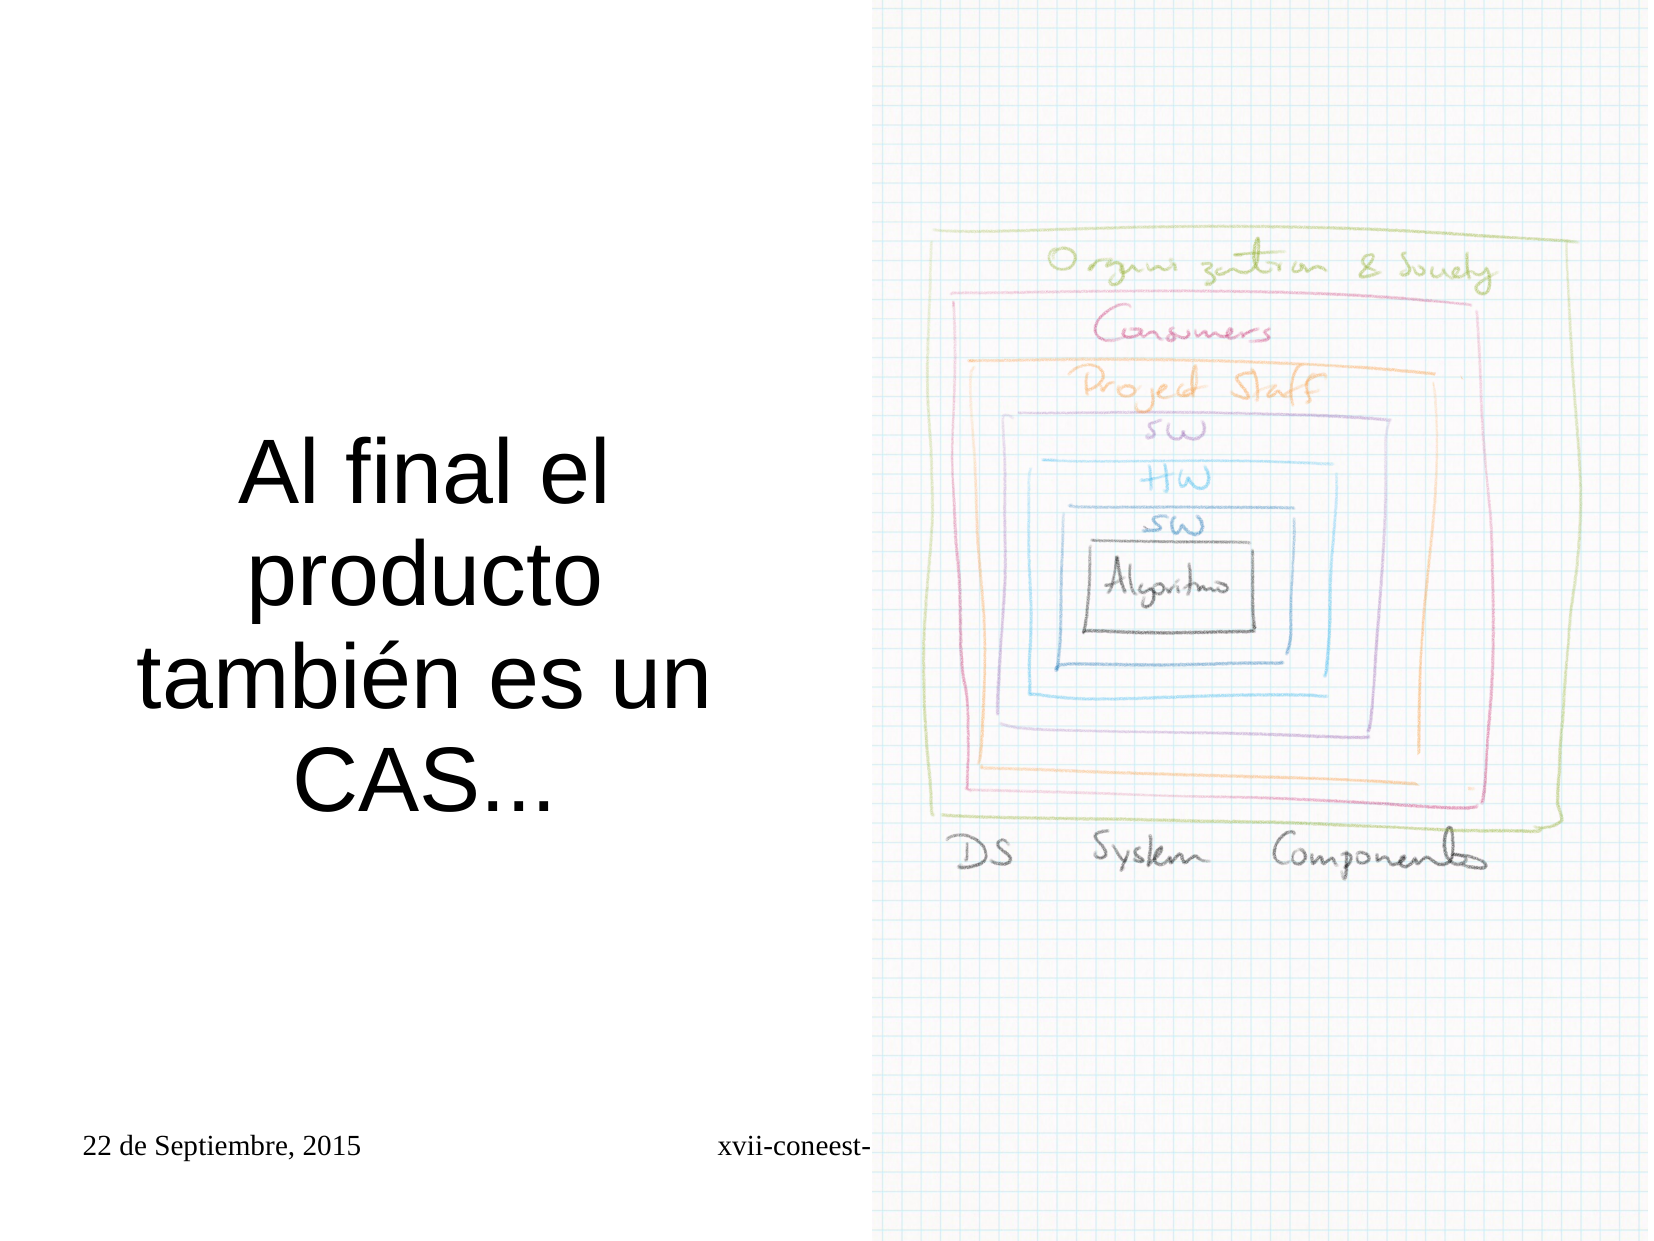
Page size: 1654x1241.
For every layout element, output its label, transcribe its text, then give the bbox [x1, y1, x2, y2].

title Al final el producto también es un CAS... [82, 419, 768, 831]
picture [872, 0, 1648, 1241]
